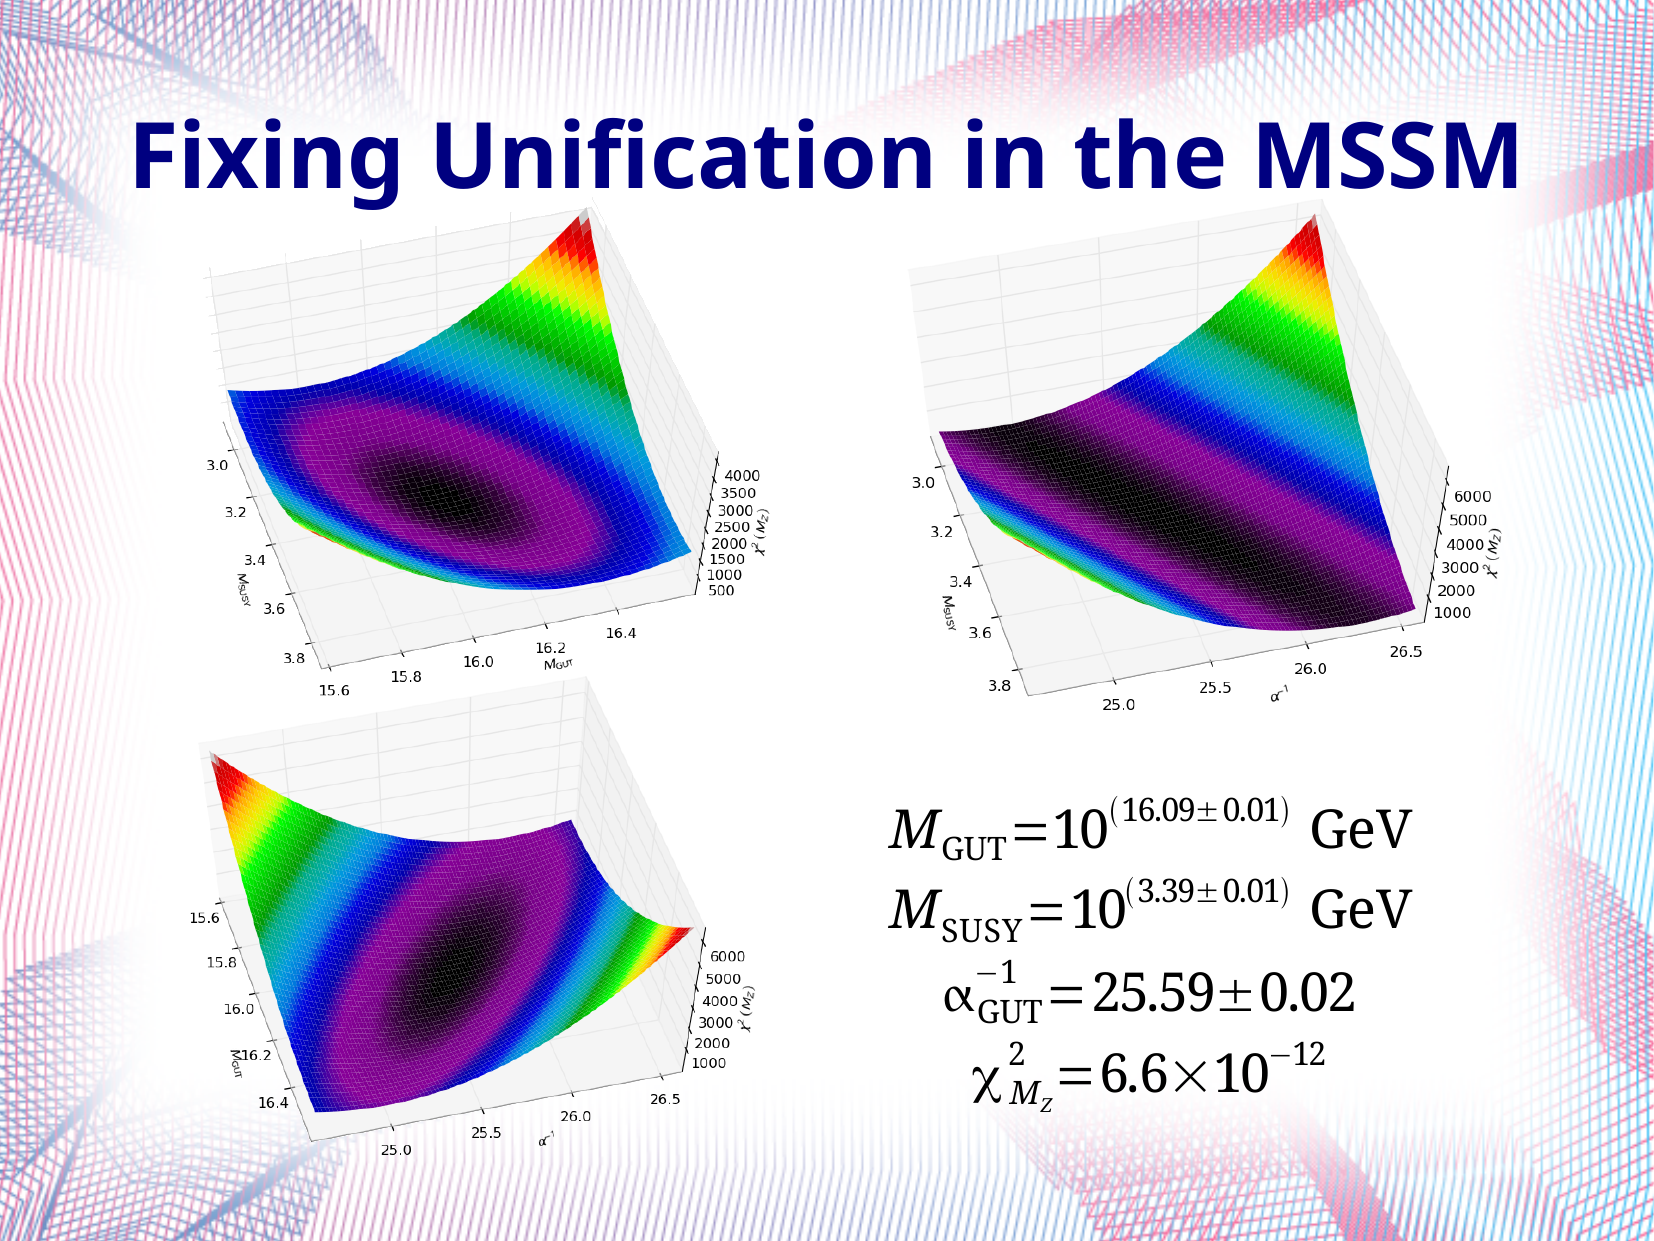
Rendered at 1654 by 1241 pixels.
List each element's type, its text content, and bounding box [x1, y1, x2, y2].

chart [880, 792, 1417, 1119]
picture [0, 0, 1654, 1241]
title Fixing Unification in the MSSM [82, 56, 1571, 250]
